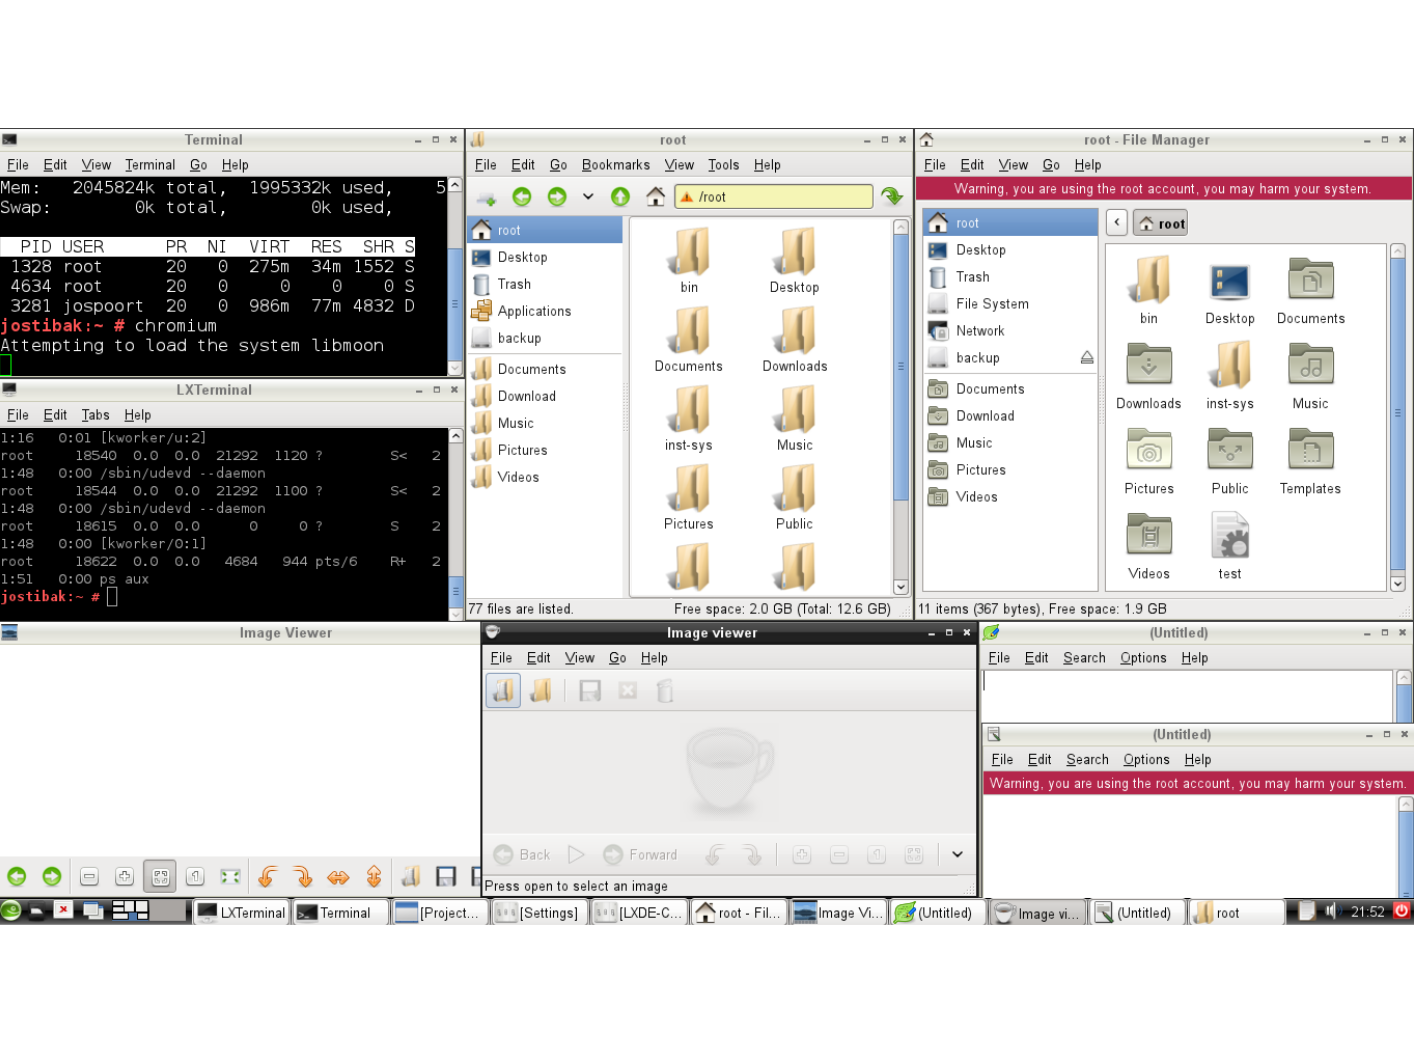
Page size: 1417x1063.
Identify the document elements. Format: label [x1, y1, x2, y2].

picture [0, 128, 1414, 925]
